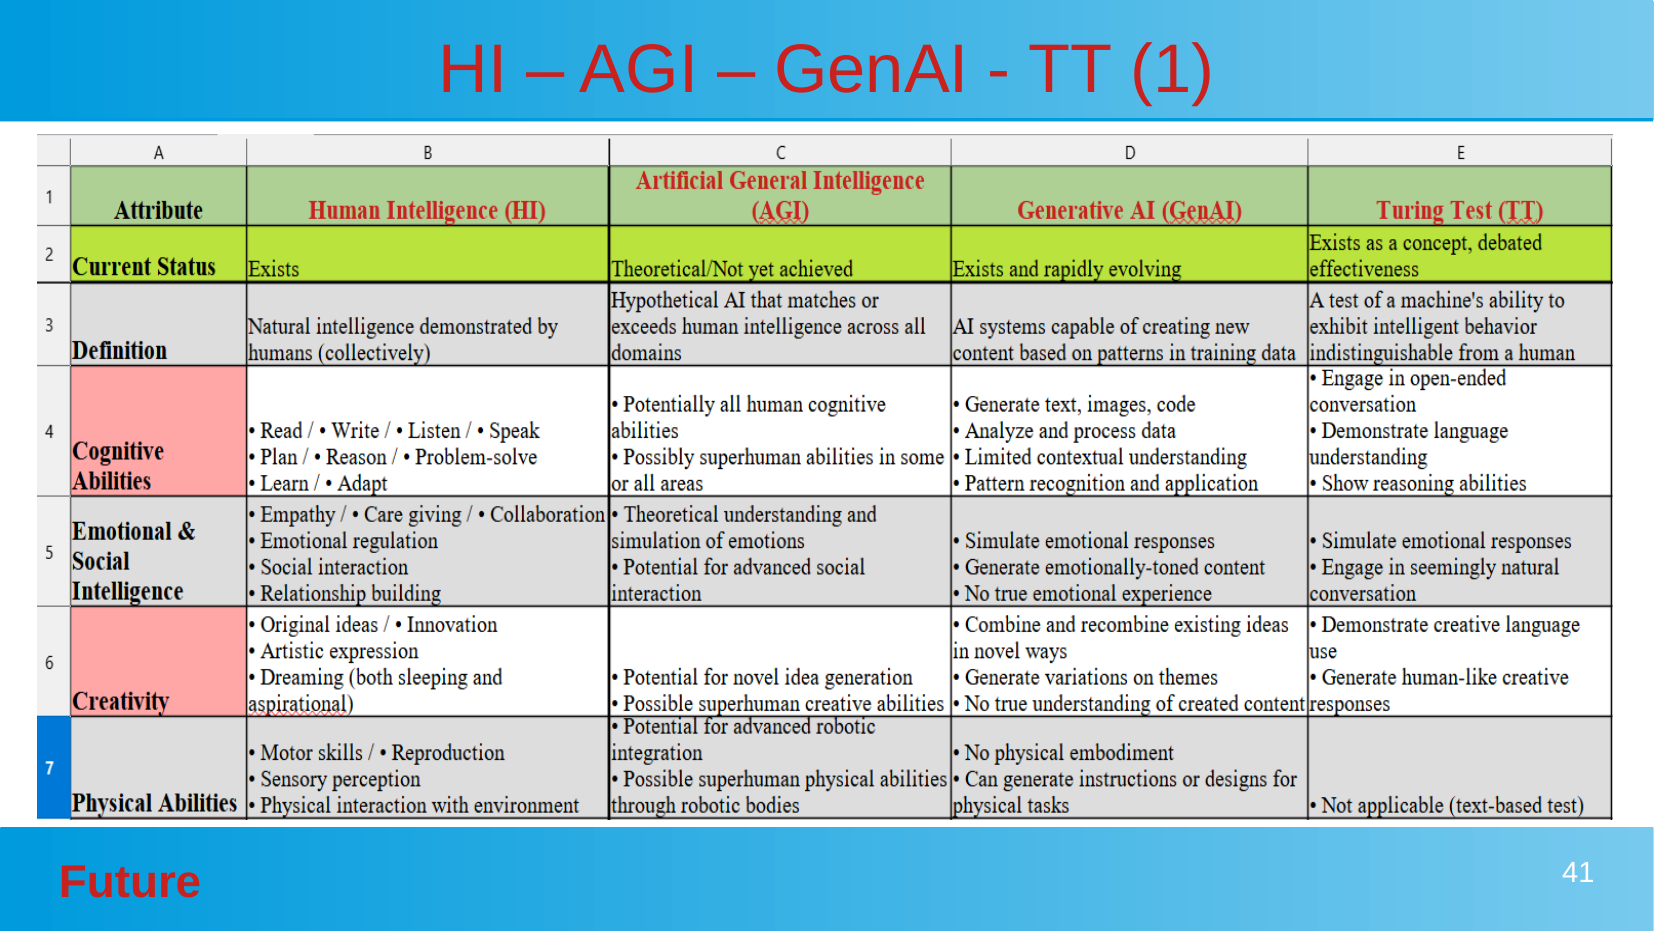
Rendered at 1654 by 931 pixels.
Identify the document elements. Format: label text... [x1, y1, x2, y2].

picture [37, 134, 1613, 820]
title HI – AGI – GenAI - TT (1) [59, 29, 1595, 108]
